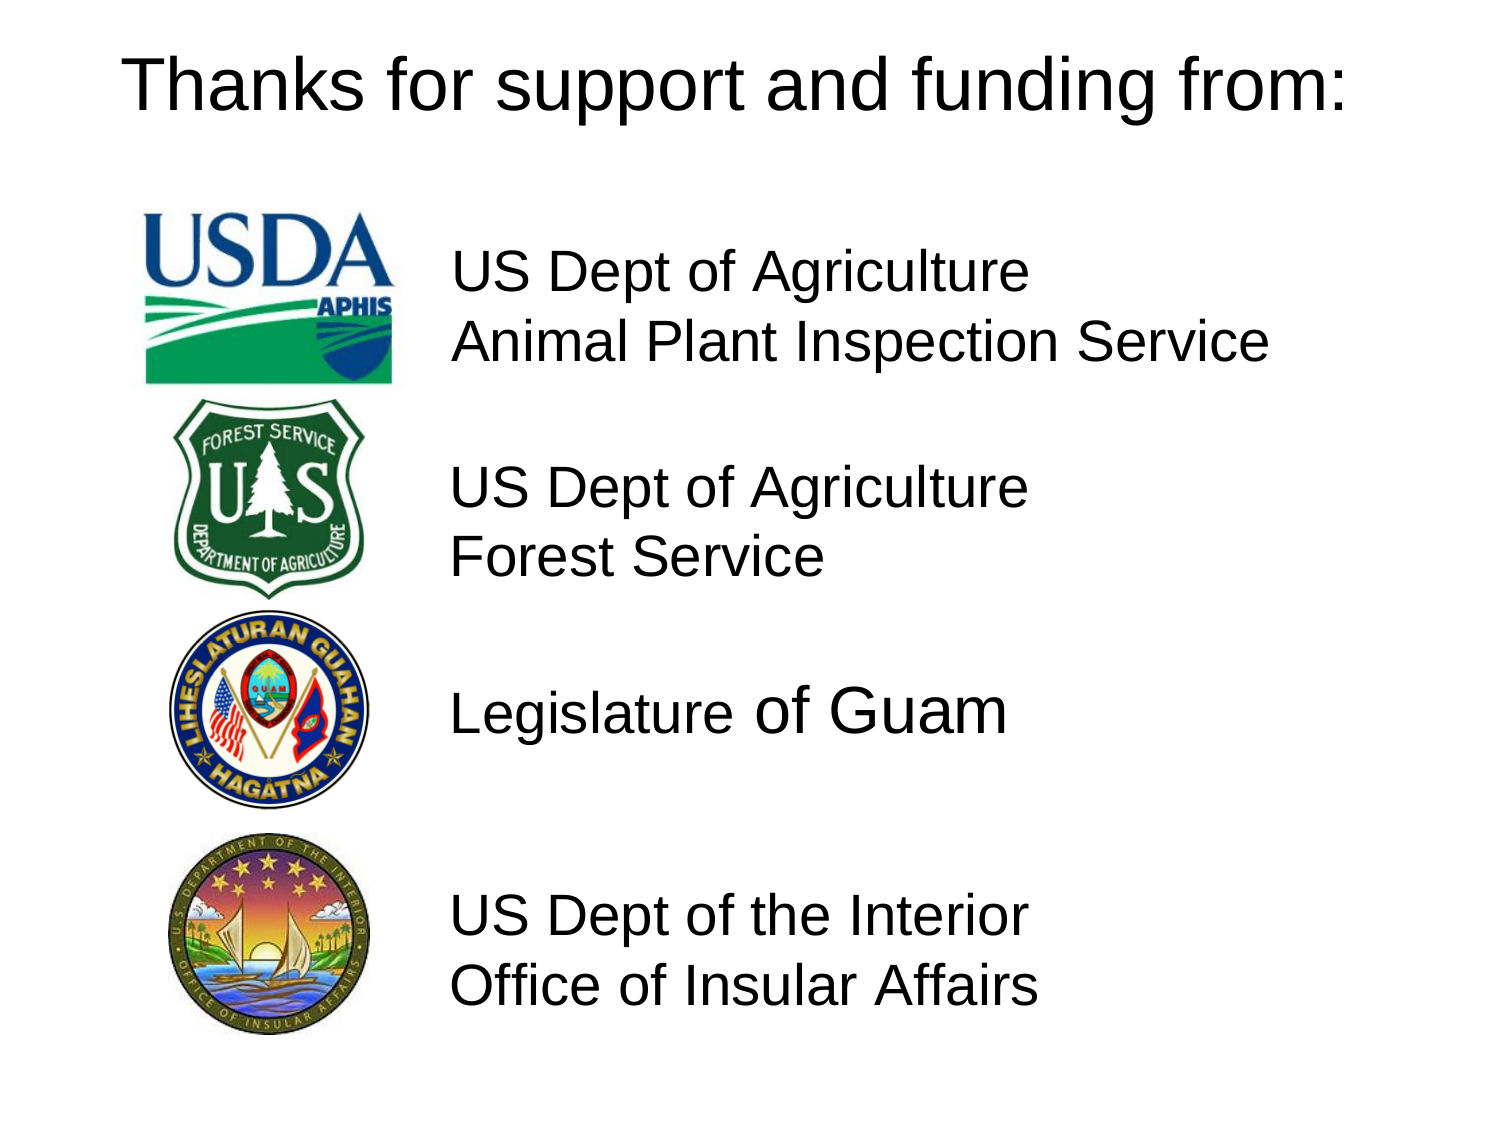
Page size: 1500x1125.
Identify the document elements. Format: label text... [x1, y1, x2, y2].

text_box Thanks for support and funding from: [60, 20, 1410, 141]
text_box US Dept of Agriculture Animal Plant Inspection Service [436, 226, 1374, 481]
picture [168, 833, 370, 1035]
text_box Legislature of Guam [435, 659, 1140, 759]
picture [134, 209, 404, 388]
picture [173, 399, 365, 600]
text_box US Dept of the Interior Office of Insular Affairs [434, 869, 1365, 990]
picture [169, 610, 370, 810]
text_box US Dept of Agriculture Forest Service [434, 441, 1350, 540]
